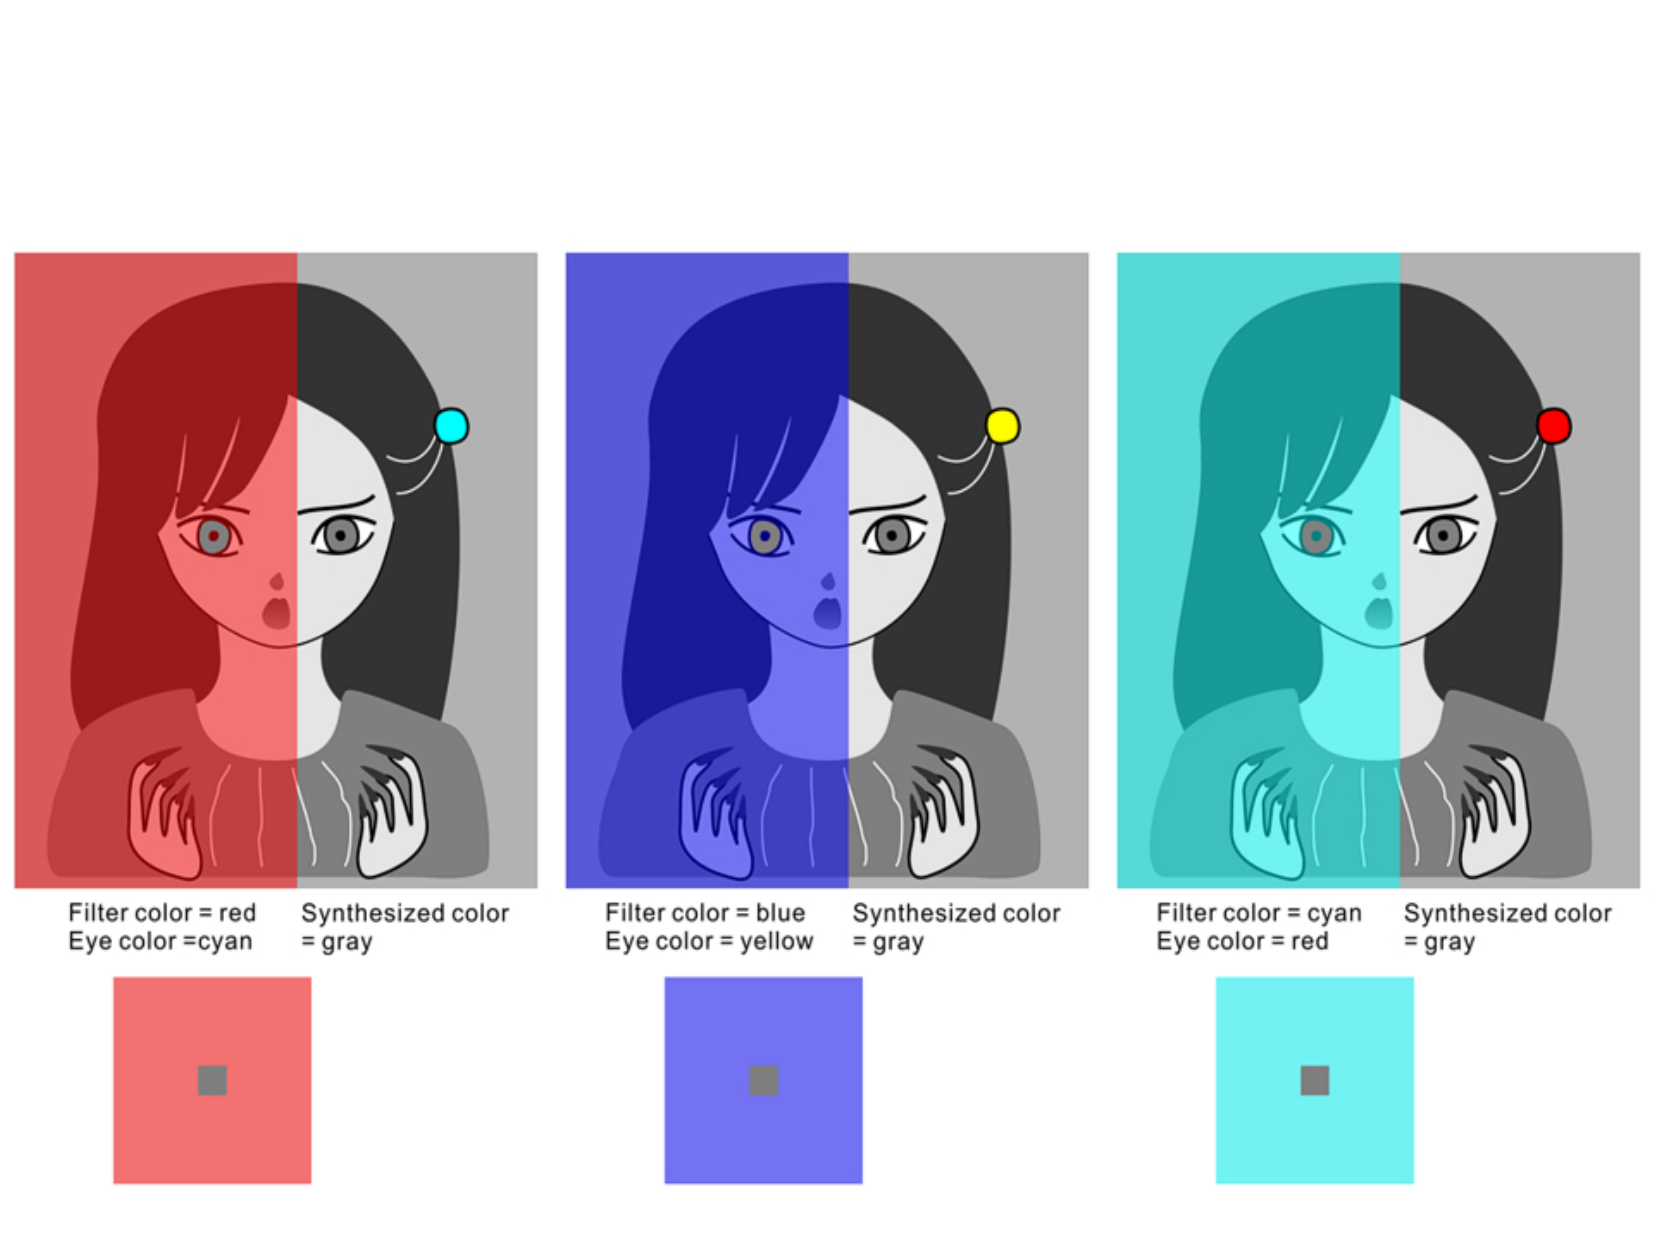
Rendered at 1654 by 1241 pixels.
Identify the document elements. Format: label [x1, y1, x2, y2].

picture [0, 239, 1654, 1201]
